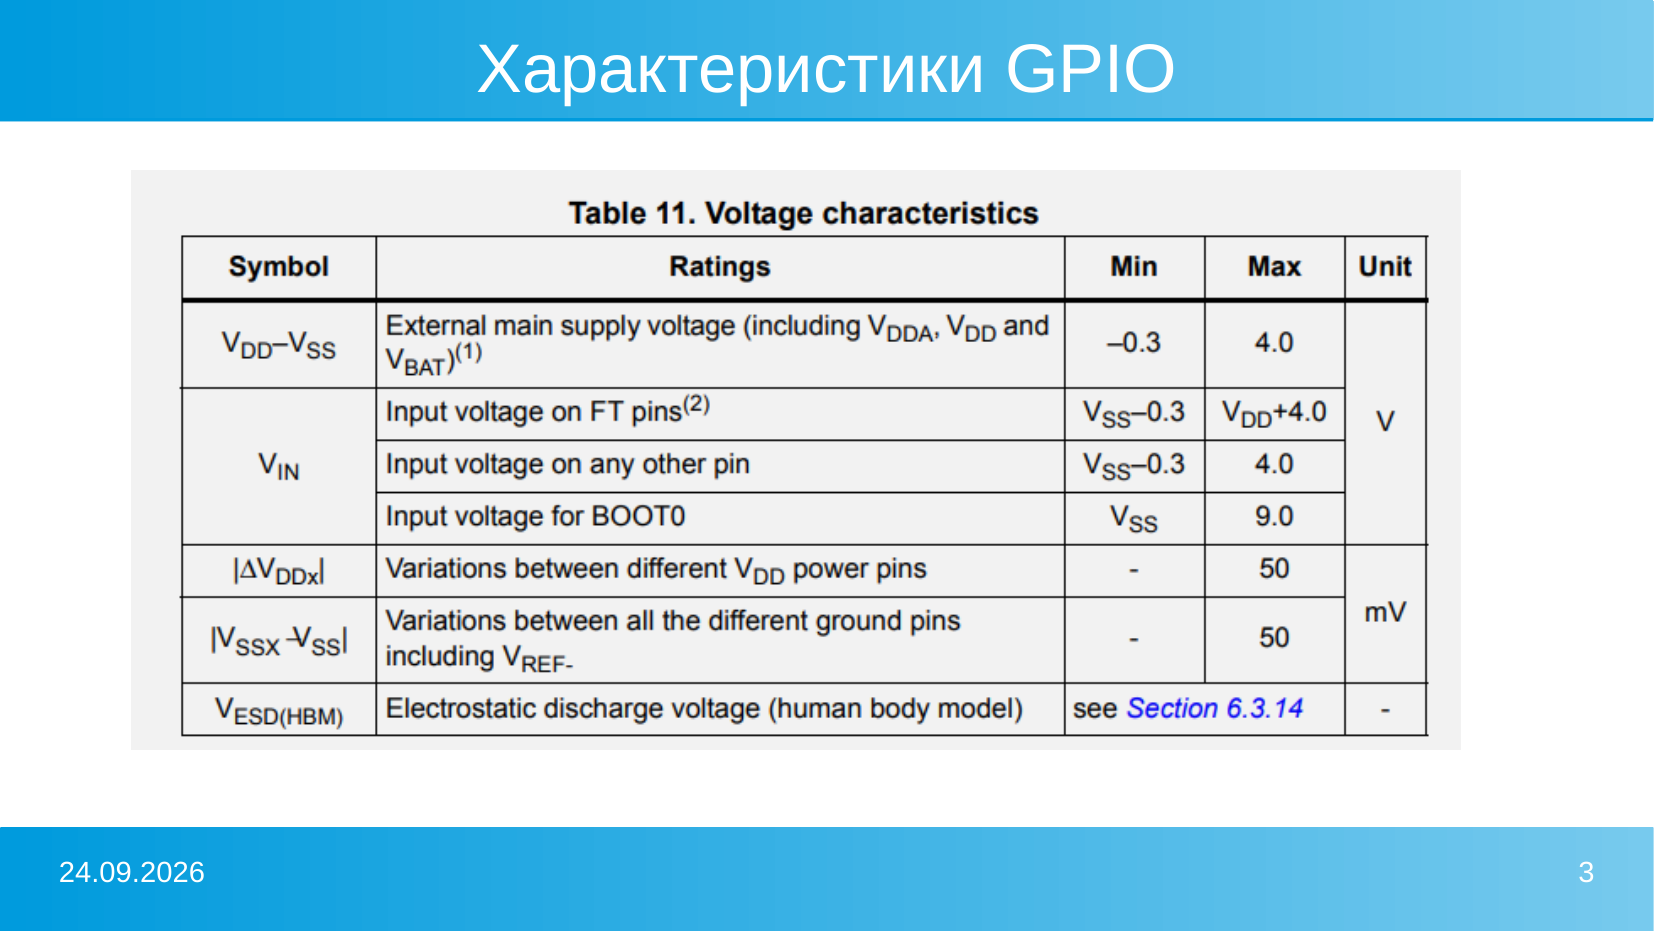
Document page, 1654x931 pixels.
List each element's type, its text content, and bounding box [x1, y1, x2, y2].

title Характеристики GPIO [59, 29, 1595, 108]
picture [131, 170, 1461, 751]
